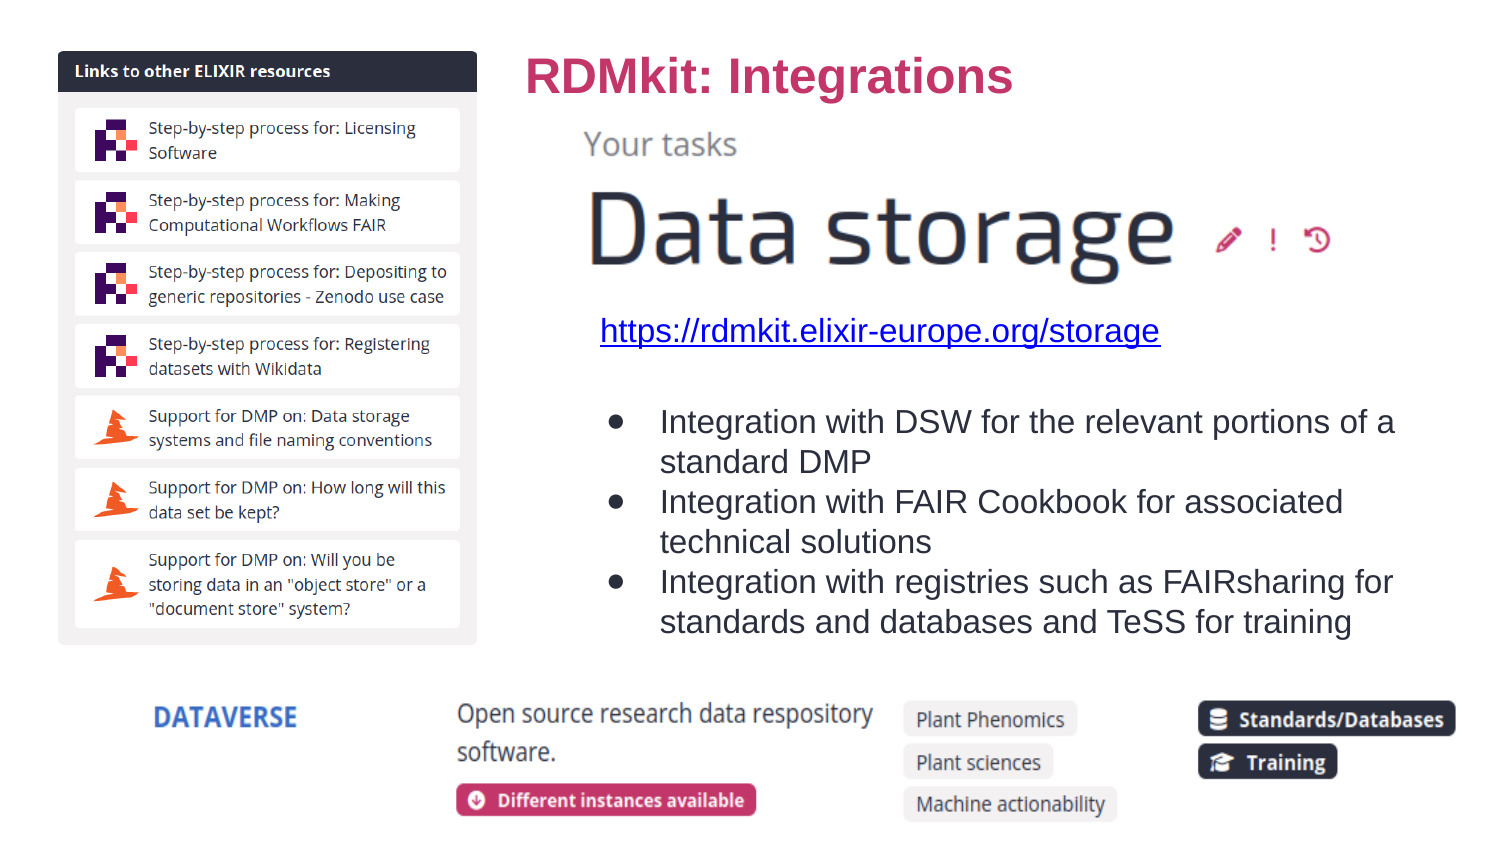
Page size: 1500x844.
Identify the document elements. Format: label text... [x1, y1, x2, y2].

text_box Integration with DSW for the relevant portions of a standard DMP Integration with FAIR Cookbook for associated technical solutions Integration with registries such as FAIRsharing for standards and databases and TeSS for training [569, 385, 1429, 655]
picture [559, 115, 1346, 317]
picture [45, 40, 496, 659]
picture [118, 686, 1473, 831]
text_box https://rdmkit.elixir-europe.org/storage [585, 294, 1207, 365]
title RDMkit: Integrations [66, 50, 1473, 115]
